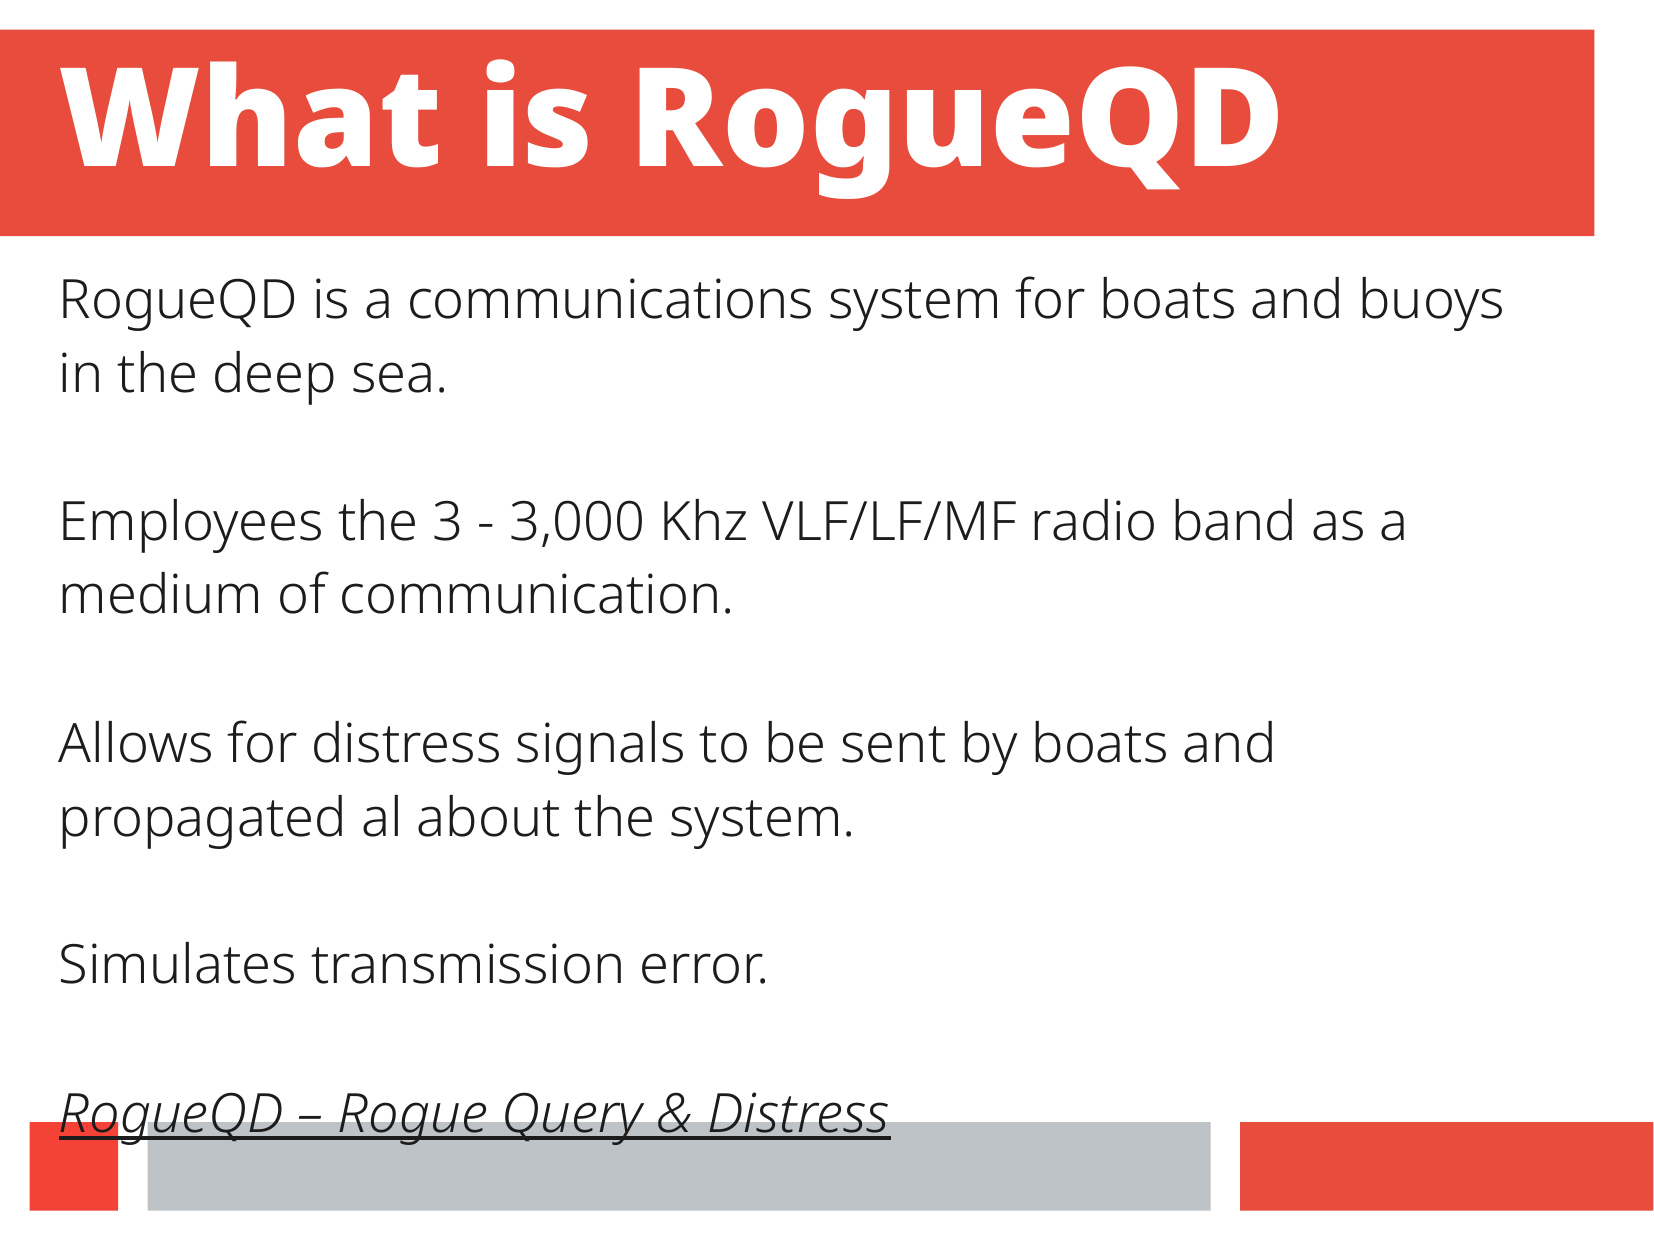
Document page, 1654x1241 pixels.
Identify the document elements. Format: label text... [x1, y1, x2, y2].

title What is RogueQD [59, 46, 1595, 207]
subtitle RogueQD is a communications system for boats and buoys in the deep sea. Employees the 3 - 3,000 Khz VLF/LF/MF radio band as a medium of communication. Allows for distress signals to be sent by boats and propagated al about the system. Simulates transmission error. RogueQD – Rogue Query & Distress [59, 260, 1565, 1158]
